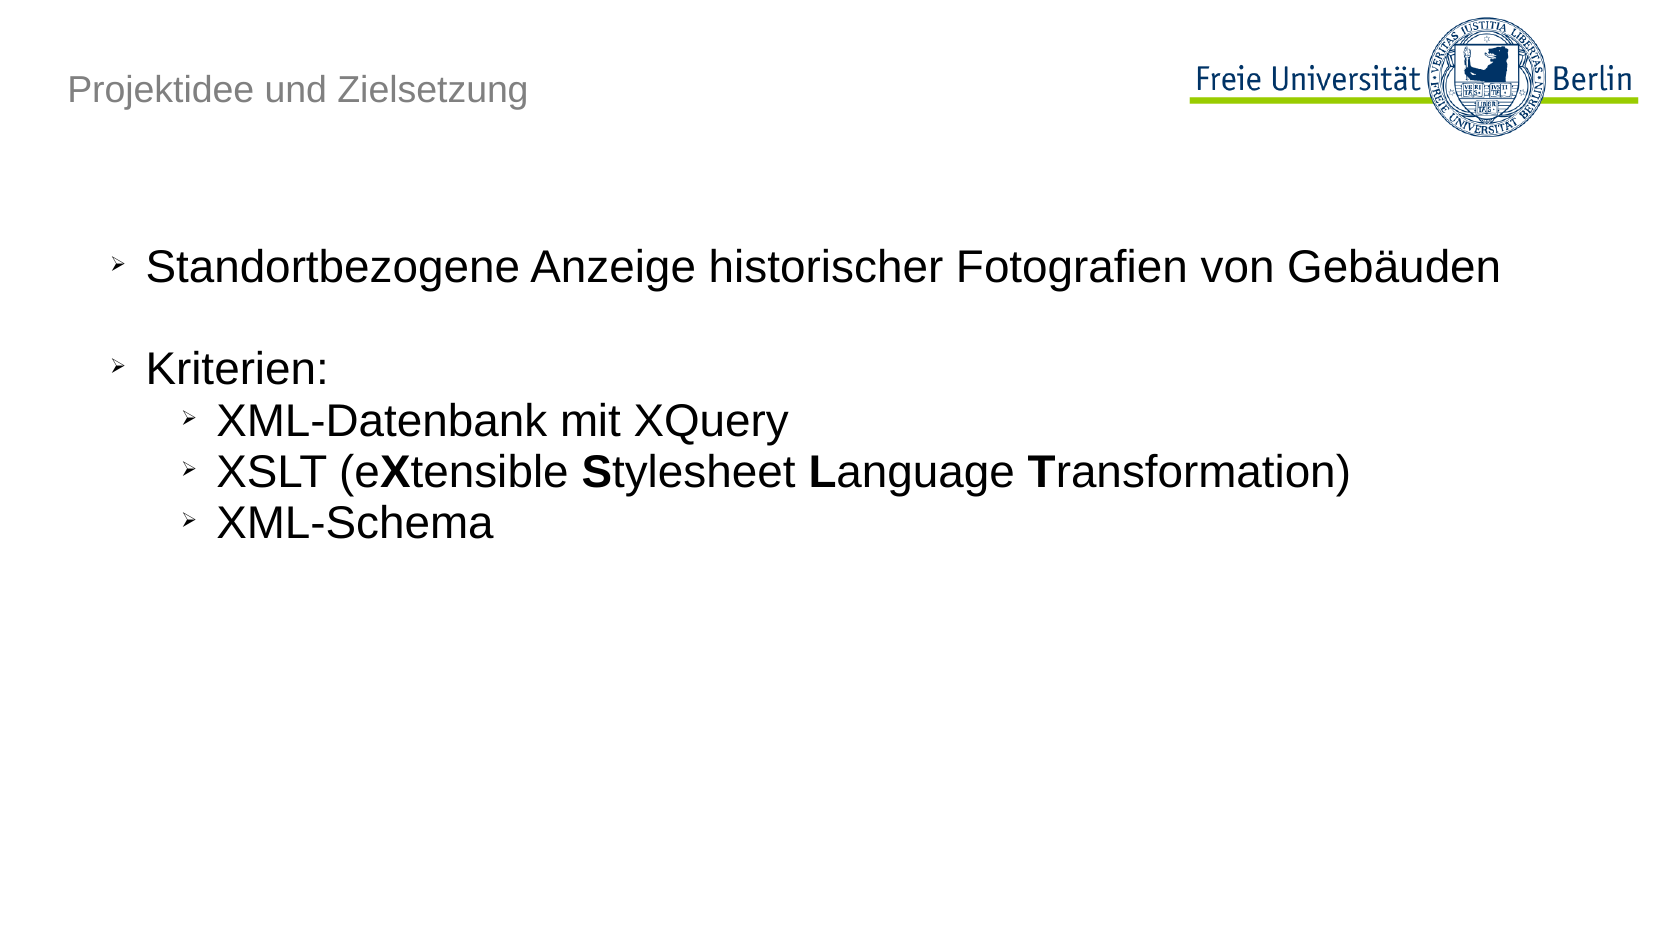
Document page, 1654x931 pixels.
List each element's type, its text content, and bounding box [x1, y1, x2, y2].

text_box Standortbezogene Anzeige historischer Fotografien von Gebäuden Kriterien: XML-Datenbank mit XQuery XSLT (eXtensible Stylesheet Language Transformation) XML-Schema [95, 233, 1517, 556]
text_box Projektidee und Zielsetzung [52, 61, 544, 119]
picture [1185, 11, 1642, 142]
